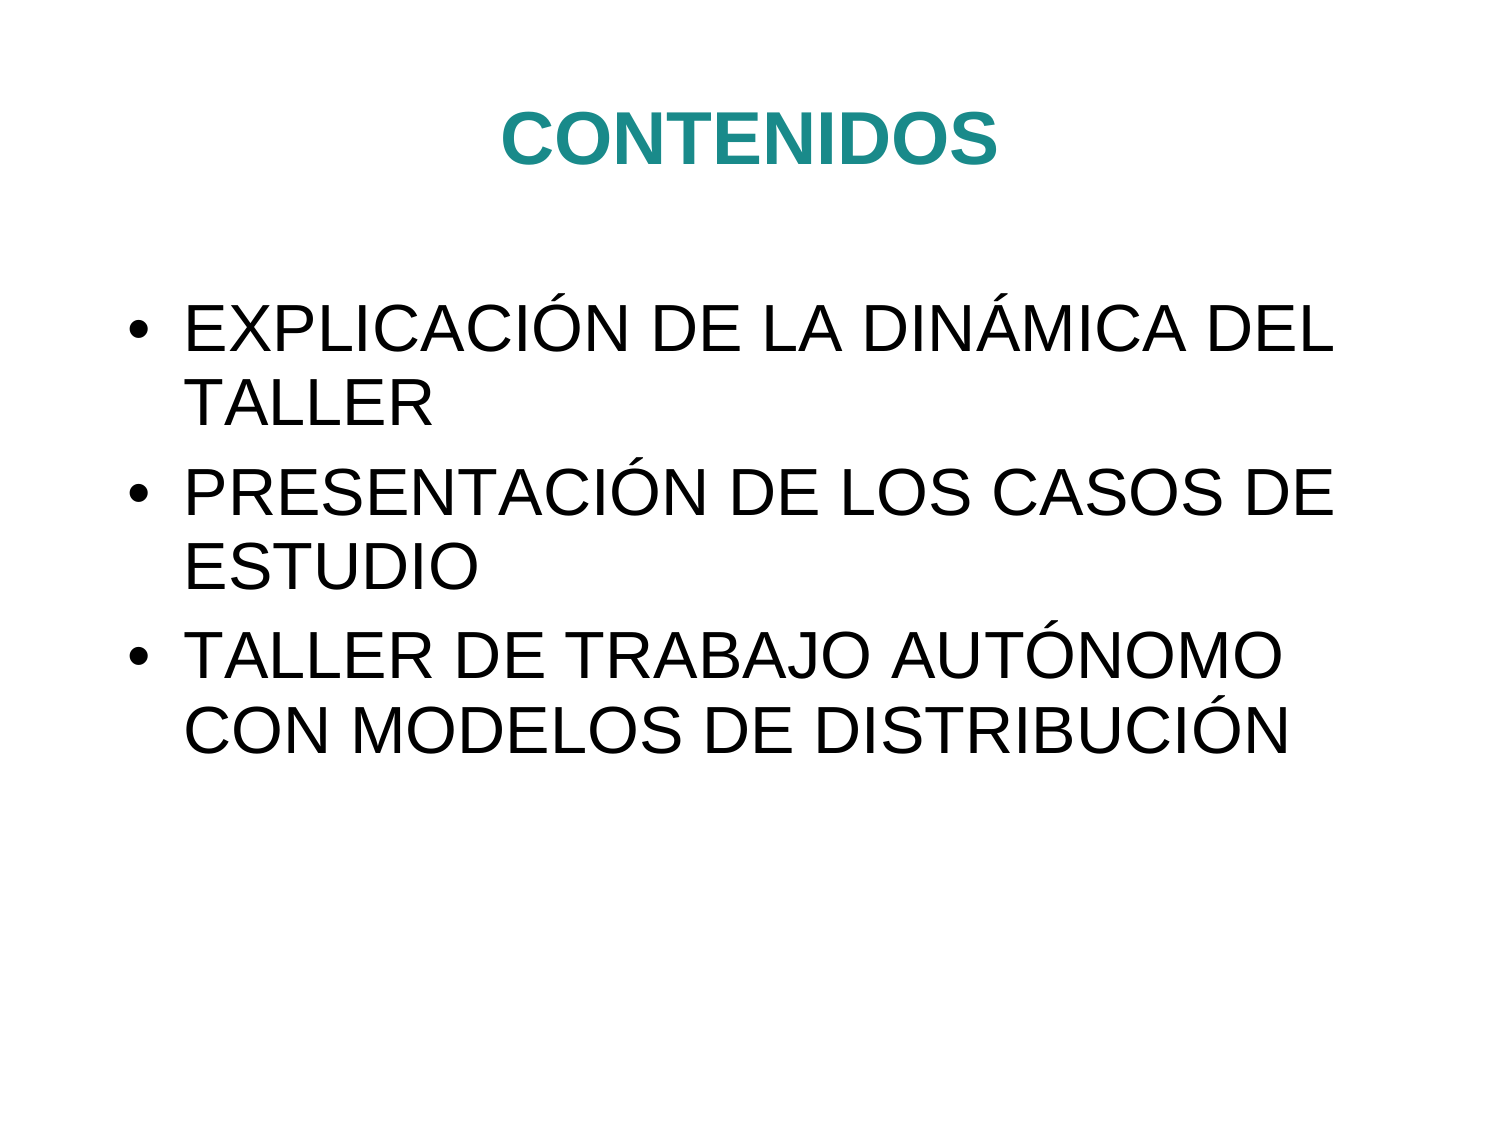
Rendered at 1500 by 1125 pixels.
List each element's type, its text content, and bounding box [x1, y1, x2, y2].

title CONTENIDOS [112, 68, 1388, 209]
list EXPLICACIÓN DE LA DINÁMICA DEL TALLER PRESENTACIÓN DE LOS CASOS DE ESTUDIO TALLER DE TRABAJO AUTÓNOMO CON MODELOS DE DISTRIBUCIÓN [112, 282, 1445, 955]
